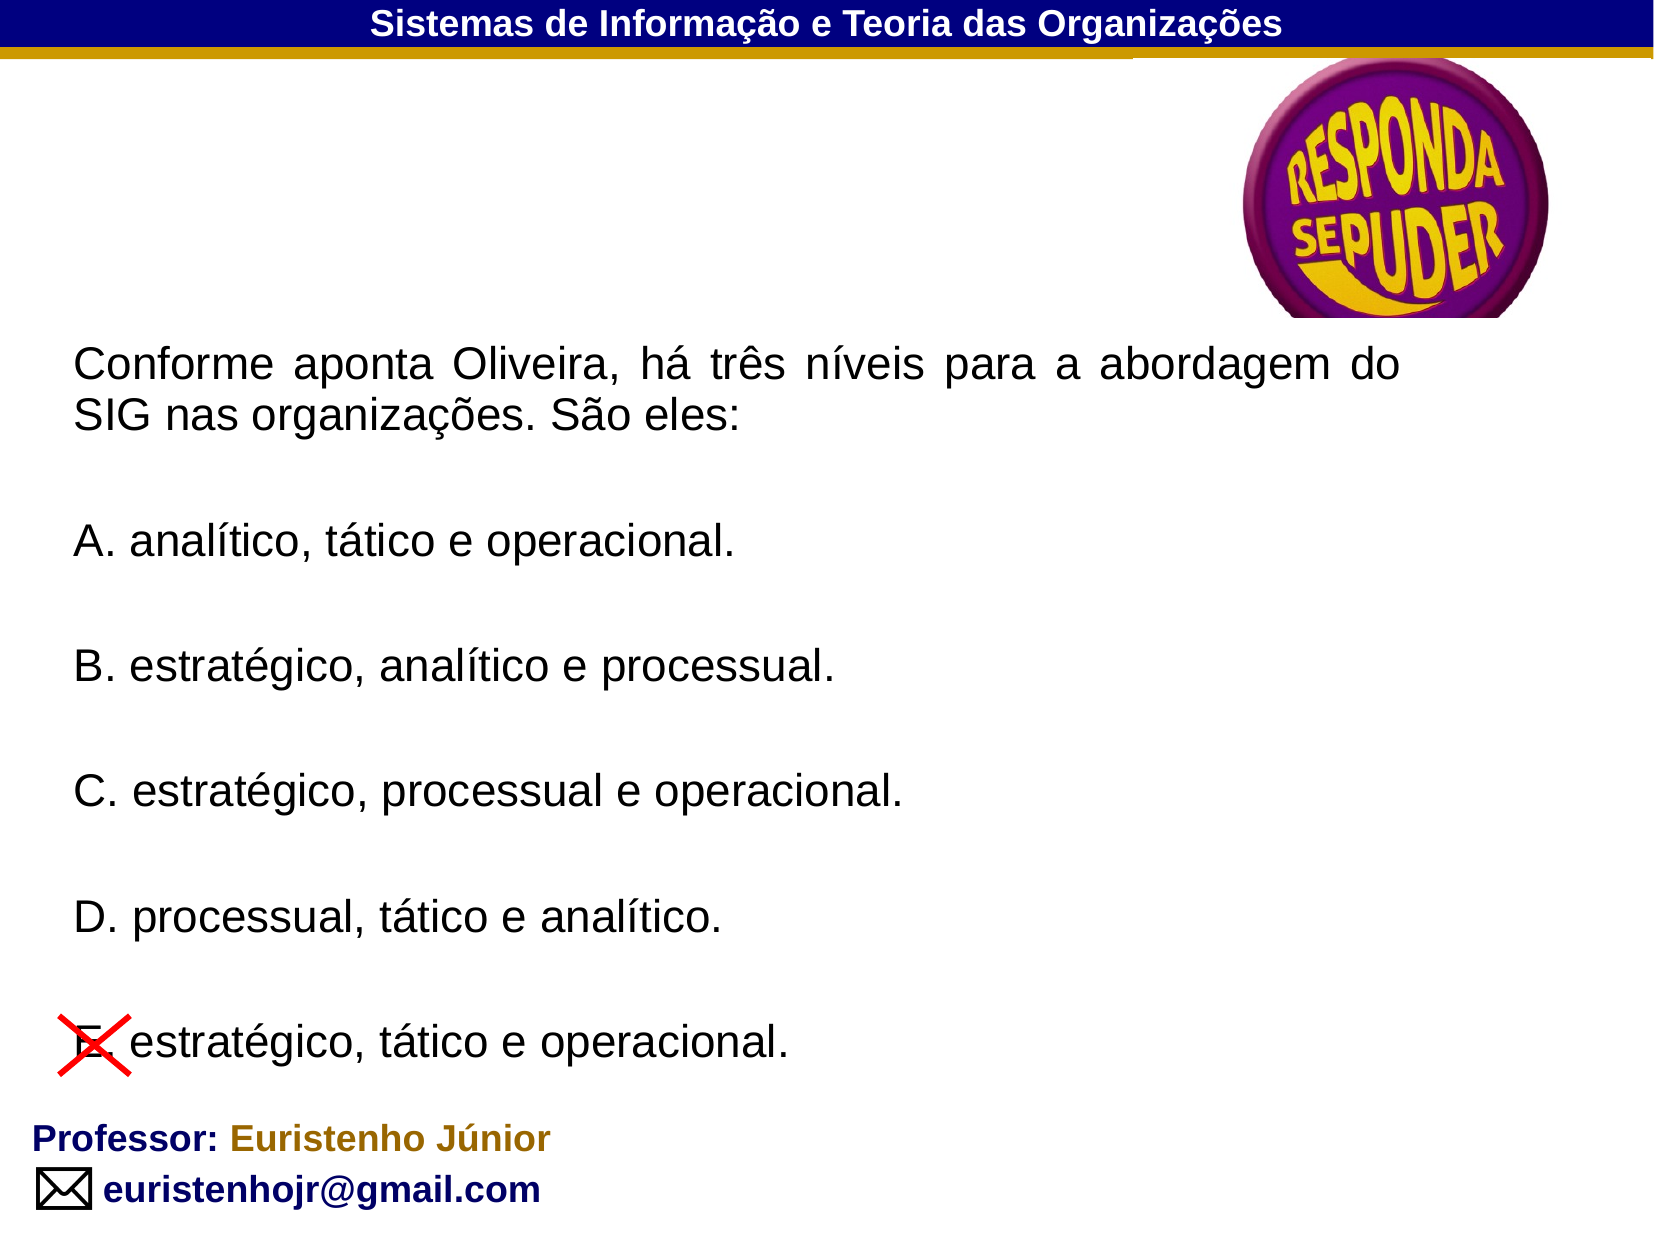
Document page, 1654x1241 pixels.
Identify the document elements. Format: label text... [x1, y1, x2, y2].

text_box [0, 47, 1654, 60]
text_box Sistemas de Informação e Teoria das Organizações [0, 0, 1654, 47]
text_box Professor: Euristenho Júnior [17, 1110, 59, 1168]
picture [35, 1166, 59, 1211]
text_box Conforme aponta Oliveira, há três níveis para a abordagem do SIG nas organizações. São eles: A. analítico, tático e operacional. B. estratégico, analítico e processual. C. estratégico, processual e operacional. D. processual, tático e analítico. E. estratégico, tático e operacional. [59, 330, 1418, 1241]
picture [1133, 58, 1651, 318]
